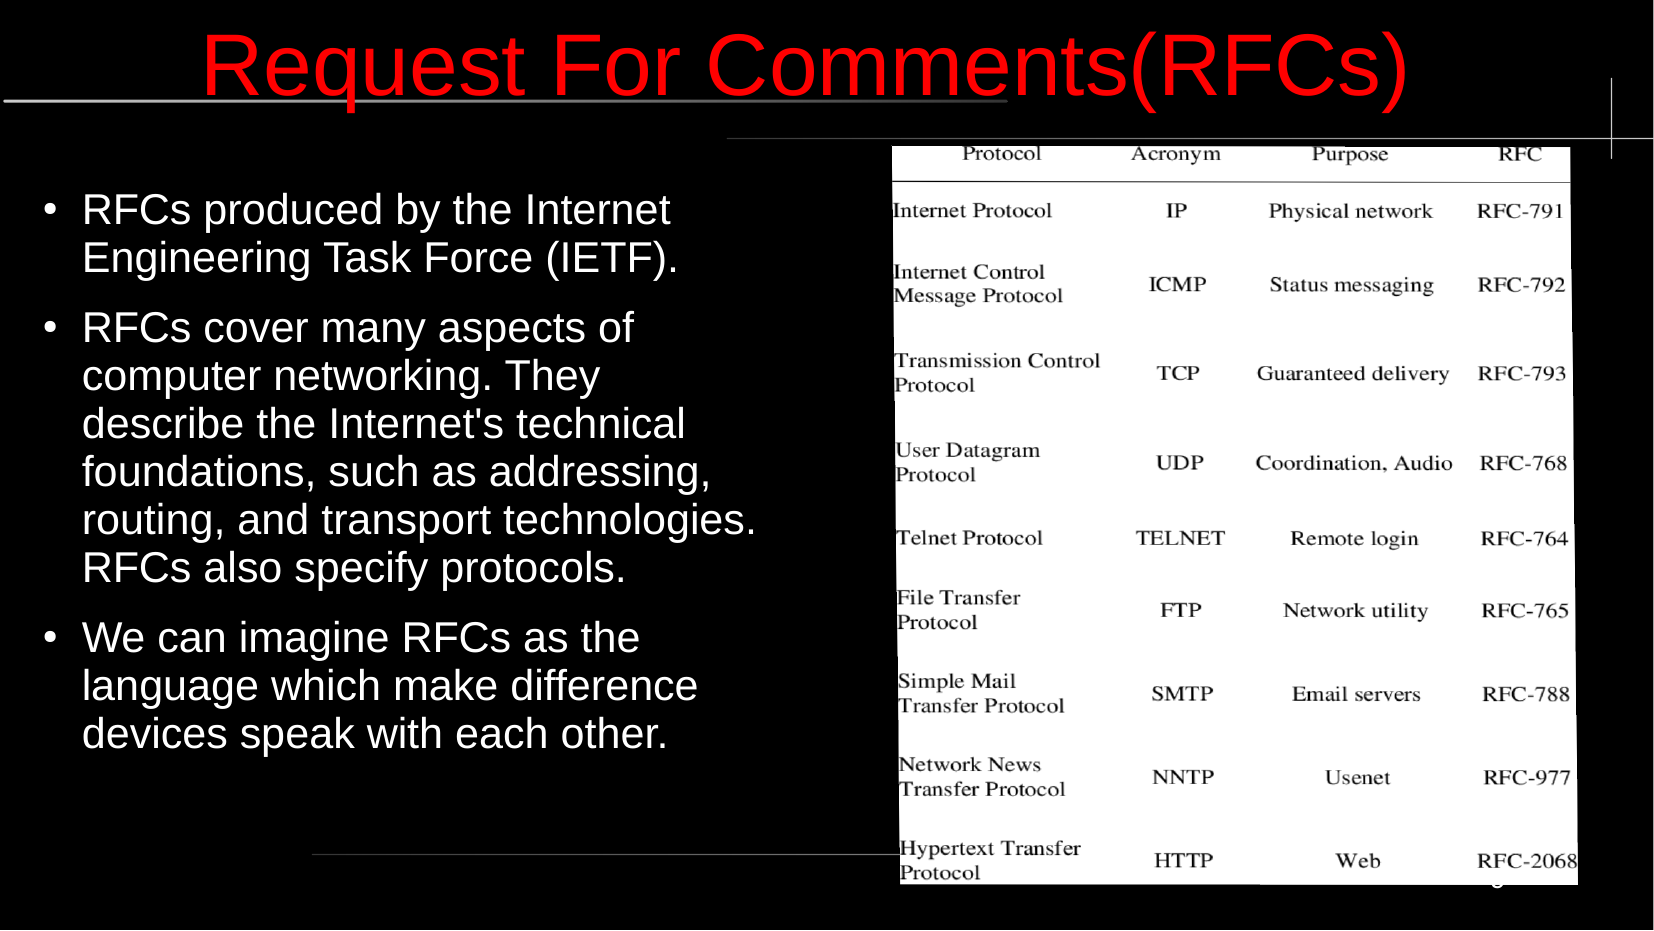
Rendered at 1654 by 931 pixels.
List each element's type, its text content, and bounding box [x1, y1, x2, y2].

title Request For Comments(RFCs) [23, 11, 1589, 119]
picture [891, 145, 1578, 885]
list RFCs produced by the Internet Engineering Task Force (IETF). RFCs cover many aspects of computer networking. They describe the Internet's technical foundations, such as addressing, routing, and transport technologies. RFCs also specify protocols. We can imagine RFCs as the language which make difference devices speak with each other. [29, 185, 768, 798]
